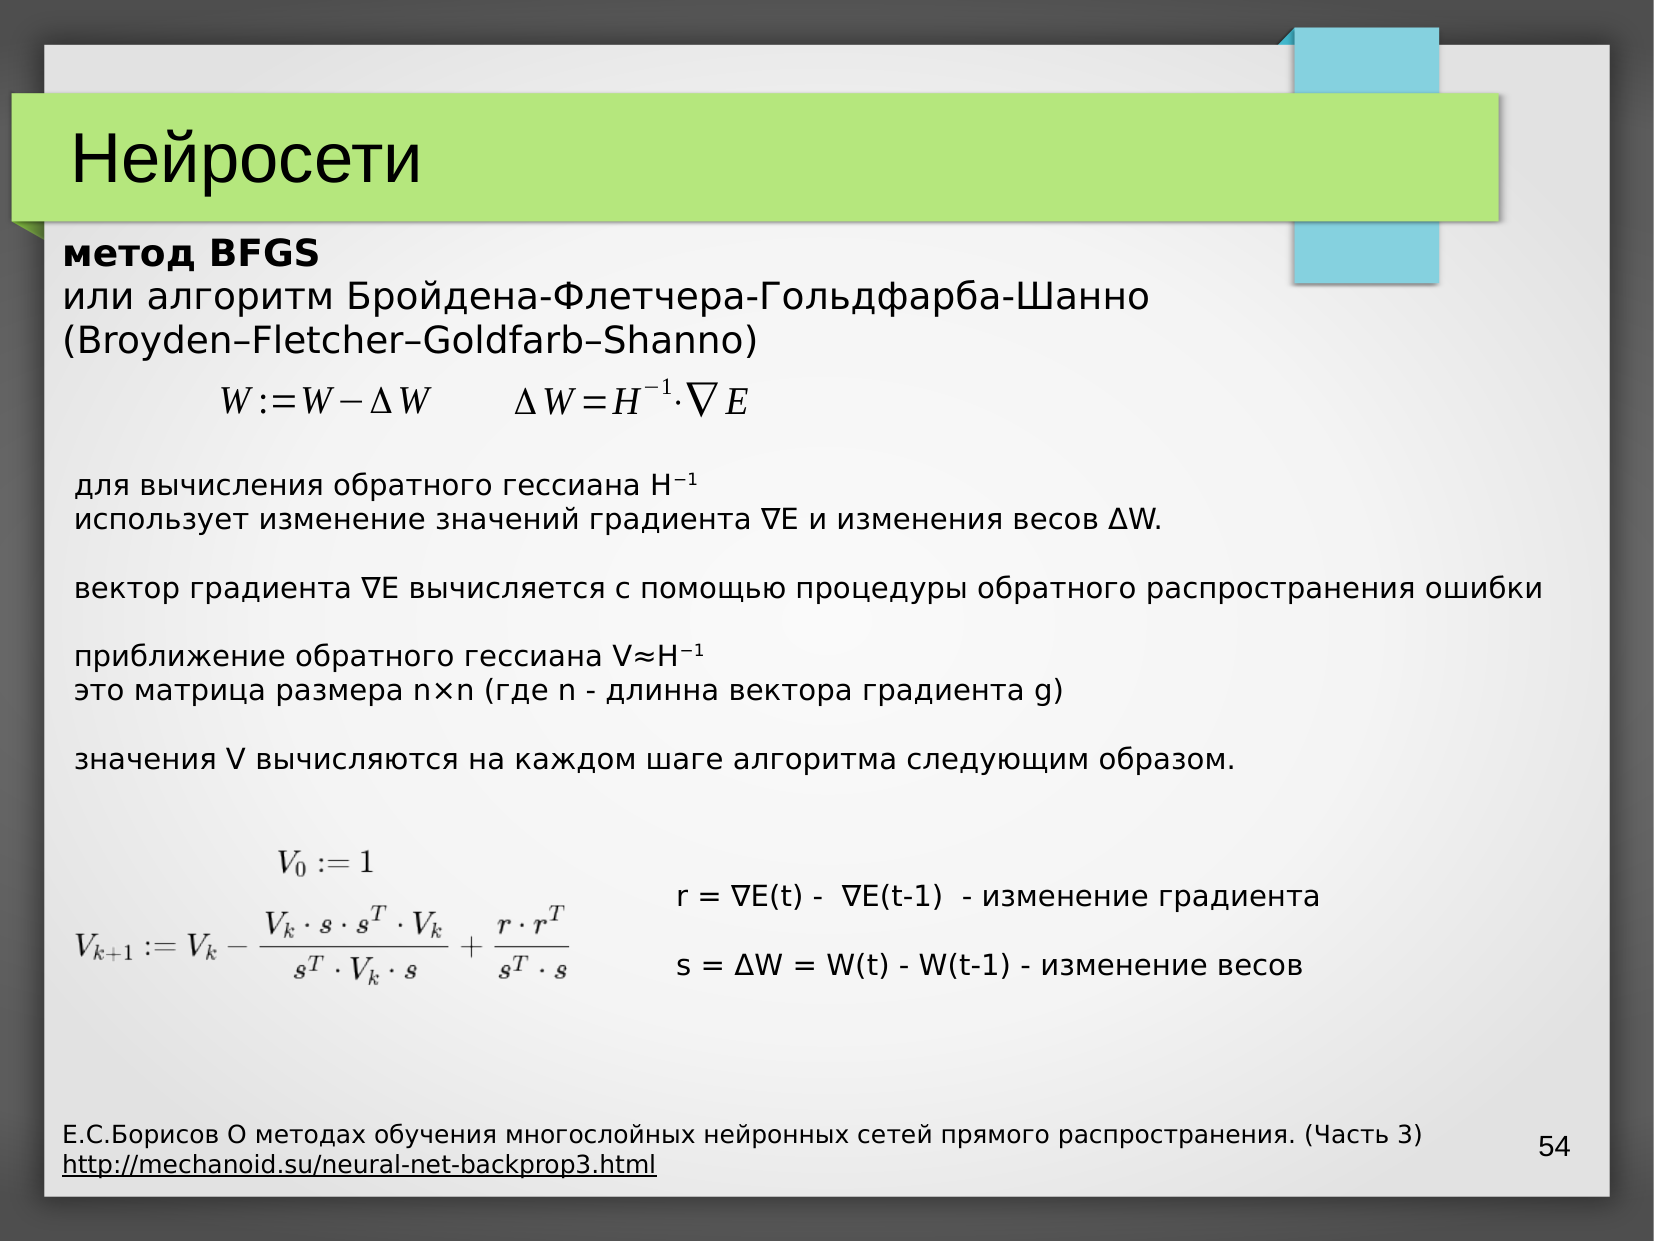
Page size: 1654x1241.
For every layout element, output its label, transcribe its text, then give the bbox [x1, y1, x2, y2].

text_box r = ∇E(t) - ∇E(t-1) - изменение градиента s = ΔW = W(t) - W(t-1) - изменение весов [661, 872, 1347, 1004]
text_box Е.С.Борисов О методах обучения многослойных нейронных сетей прямого распространения. (Часть 3) http://mechanoid.su/neural-net-backprop3.html [47, 1113, 1477, 1187]
picture [0, 0, 1654, 1241]
text_box метод BFGS или алгоритм Бройдена-Флетчера-Гольдфарба-Шанно (Broyden–Fletcher–Goldfarb–Shanno) [47, 224, 1205, 378]
chart [507, 377, 758, 427]
title Нейросети [70, 118, 1205, 199]
text_box для вычисления обратного гессиана H−1 использует изменение значений градиента ∇E и изменения весов ΔW. вектор градиента ∇E вычисляется с помощью процедуры обратного распространения ошибки приближение обратного гессиана V≈H−1 это матрица размера n×n (где n - длинна вектора градиента g) значения V вычисляются на каждом шаге алгоритма следующим образом. [59, 460, 1596, 784]
chart [212, 385, 439, 427]
